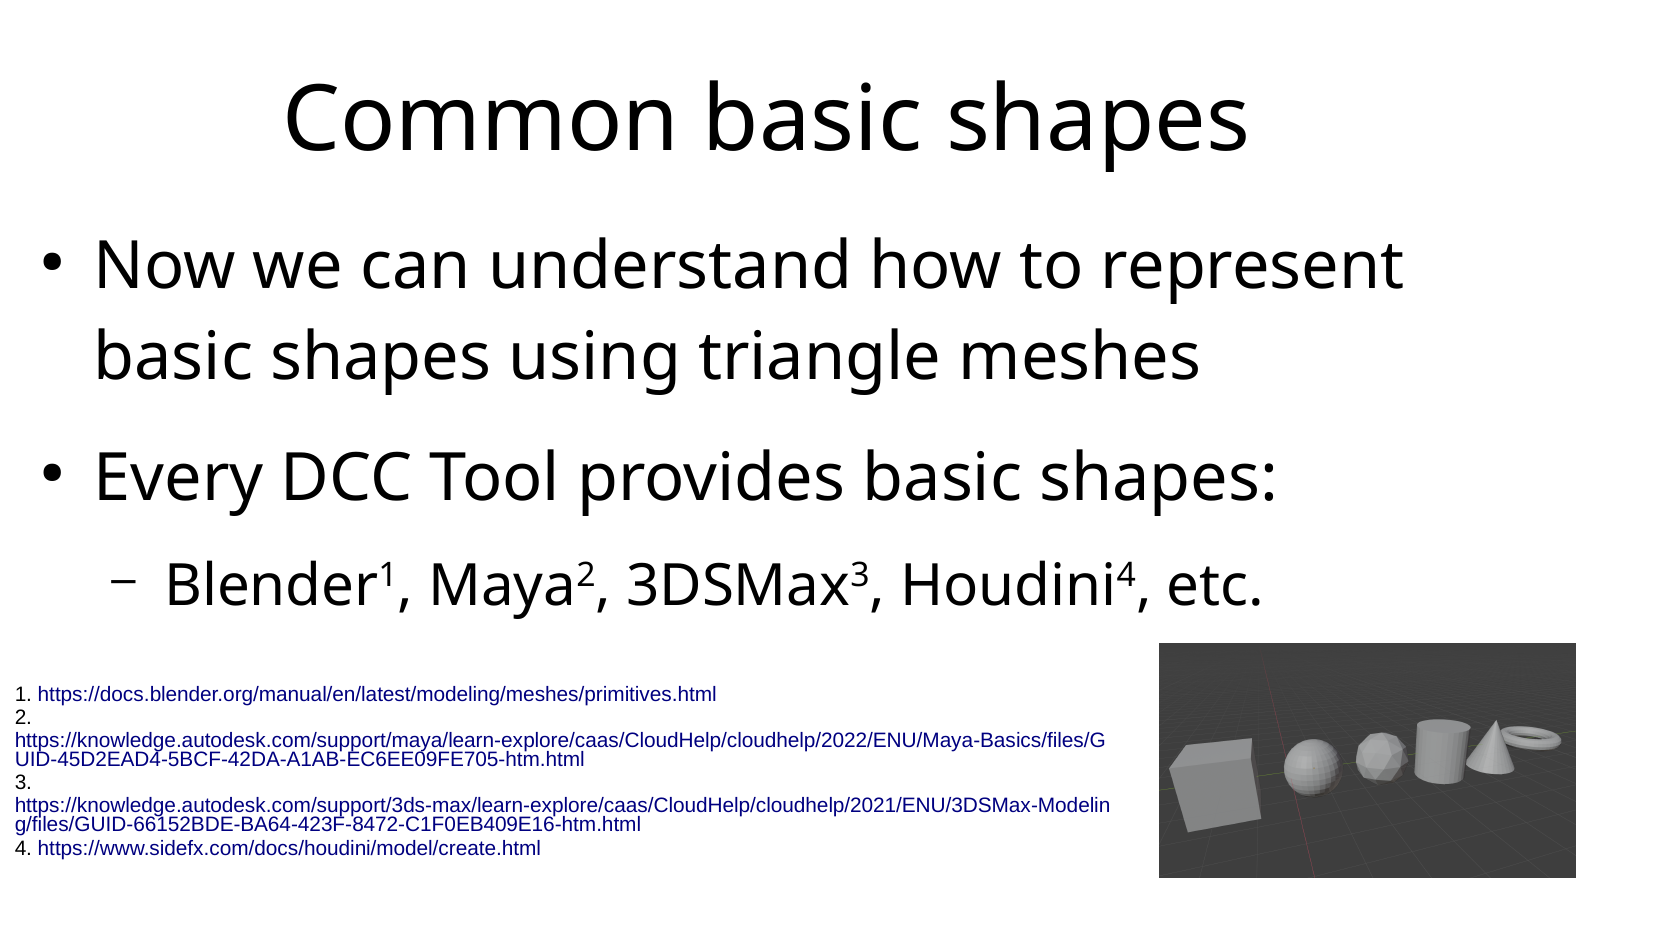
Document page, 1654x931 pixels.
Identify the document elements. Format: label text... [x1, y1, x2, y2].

picture [1159, 643, 1576, 878]
list Now we can understand how to represent basic shapes using triangle meshes Every DCC Tool provides basic shapes: Blender1, Maya2, 3DSMax3, Houdini4, etc. [22, 217, 1511, 758]
text_box 1. https://docs.blender.org/manual/en/latest/modeling/meshes/primitives.html 2. https://knowledge.autodesk.com/support/maya/learn-explore/caas/CloudHelp/cloudhelp/2022/ENU/Maya-Basics/files/GUID-45D2EAD4-5BCF-42DA-A1AB-EC6EE09FE705-htm.html 3. https://knowledge.autodesk.com/support/3ds-max/learn-explore/caas/CloudHelp/cloudhelp/2021/ENU/3DSMax-Modeling/files/GUID-66152BDE-BA64-423F-8472-C1F0EB409E16-htm.html 4. https://www.sidefx.com/docs/houdini/model/create.html [0, 675, 1126, 871]
title Common basic shapes [22, 37, 1511, 193]
